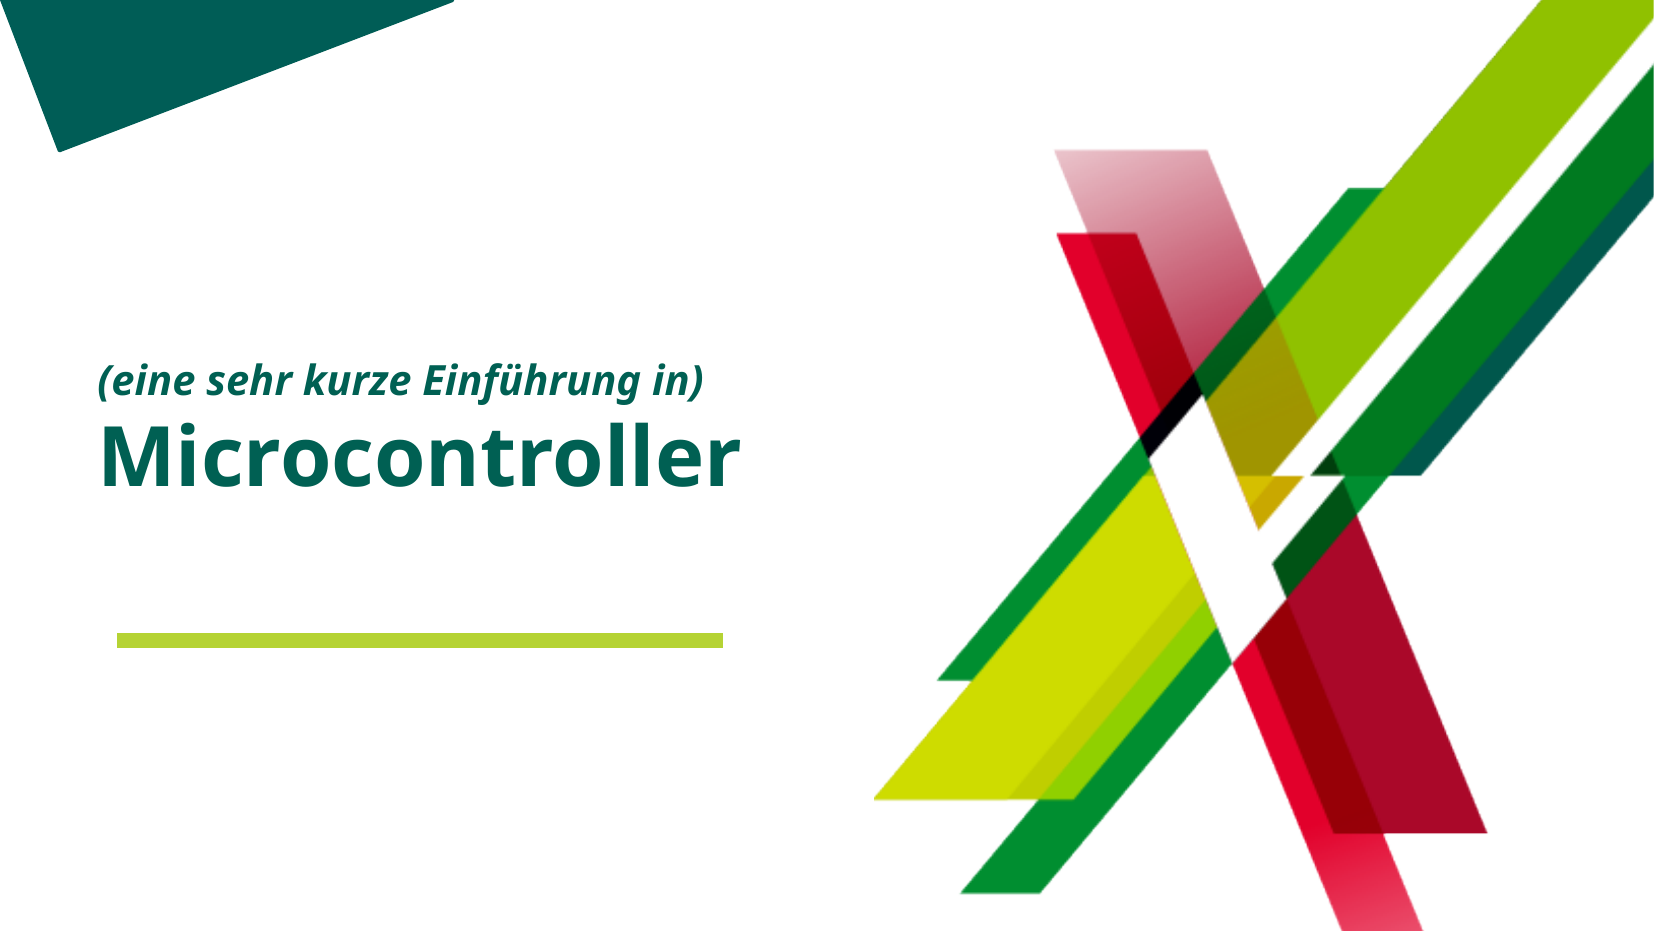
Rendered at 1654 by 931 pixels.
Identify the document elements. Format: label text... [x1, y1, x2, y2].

picture [874, 0, 1654, 931]
title (eine sehr kurze Einführung in) Microcontroller [82, 311, 1207, 545]
